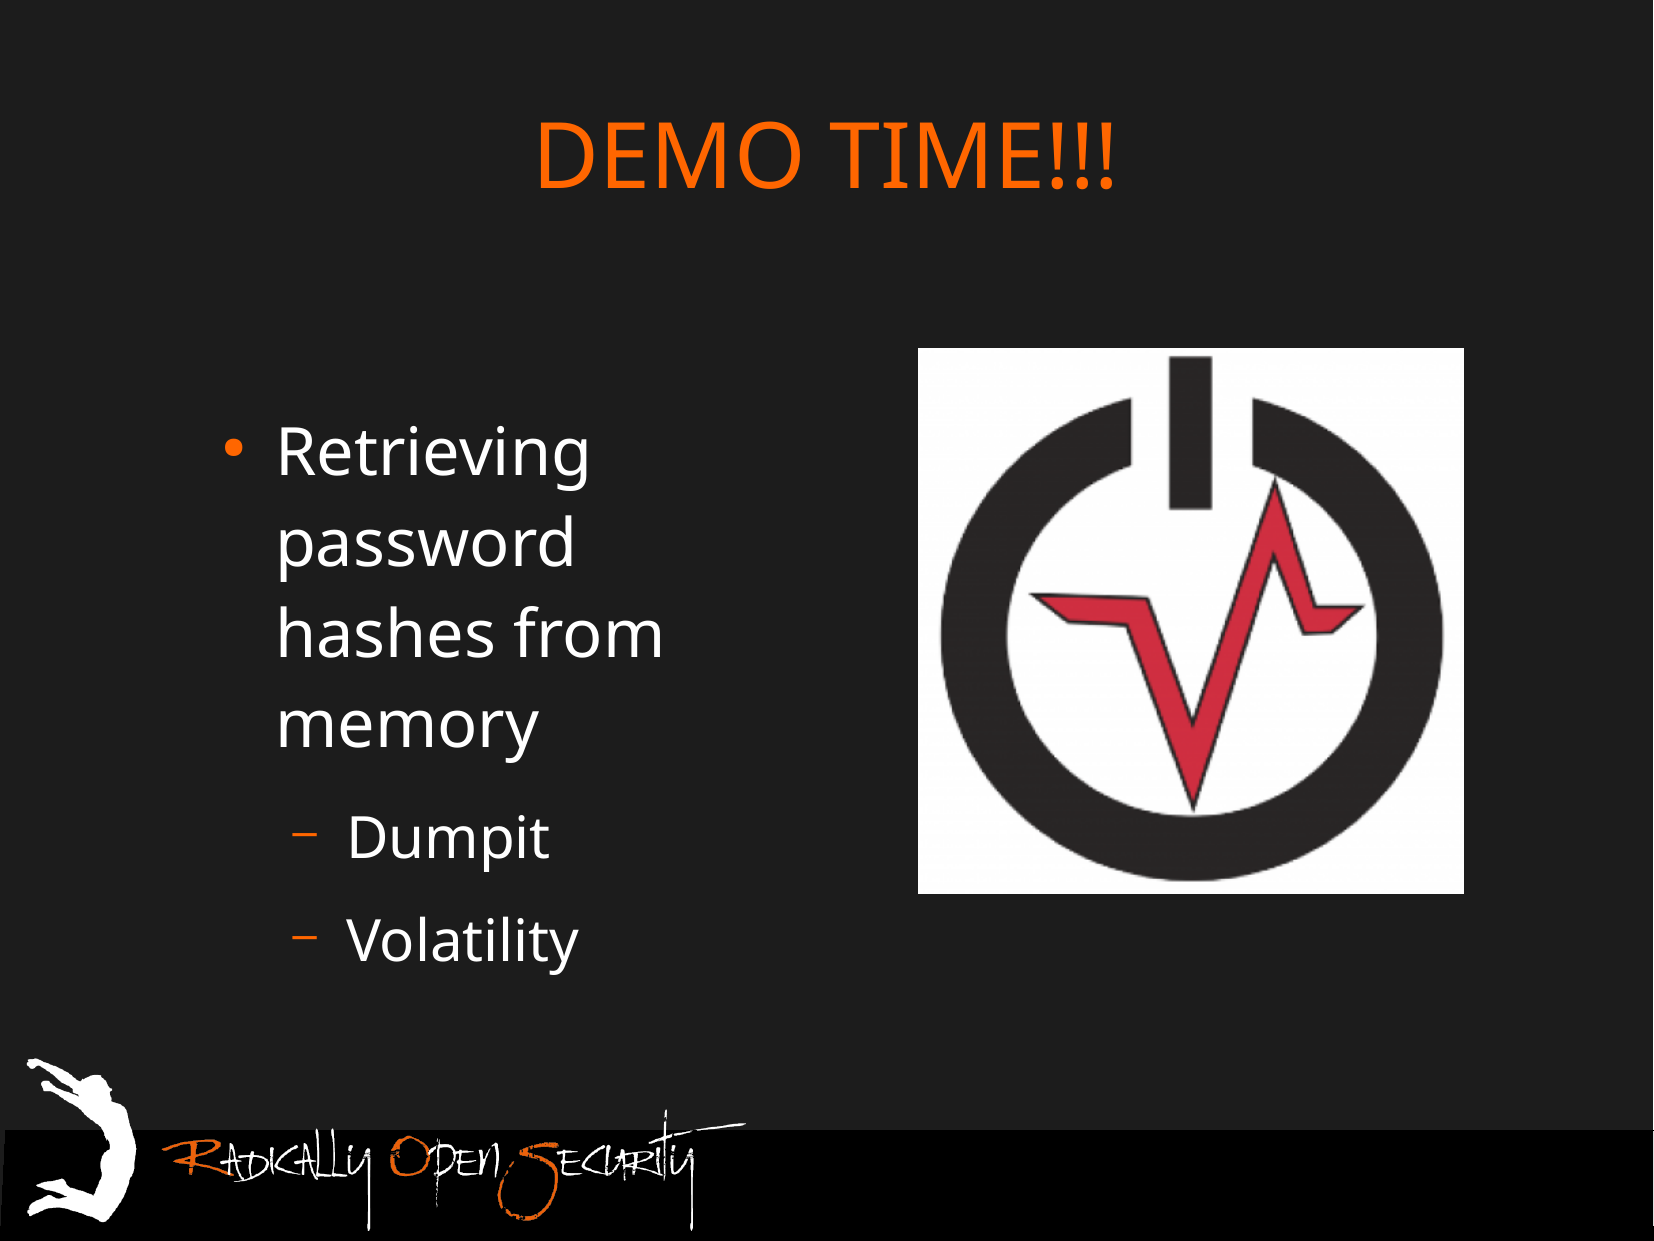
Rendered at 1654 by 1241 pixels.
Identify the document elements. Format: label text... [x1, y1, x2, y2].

list Retrieving password hashes from memory Dumpit Volatility [204, 404, 796, 972]
picture [0, 1022, 778, 1241]
title DEMO TIME!!! [82, 49, 1571, 257]
picture [918, 348, 1464, 894]
